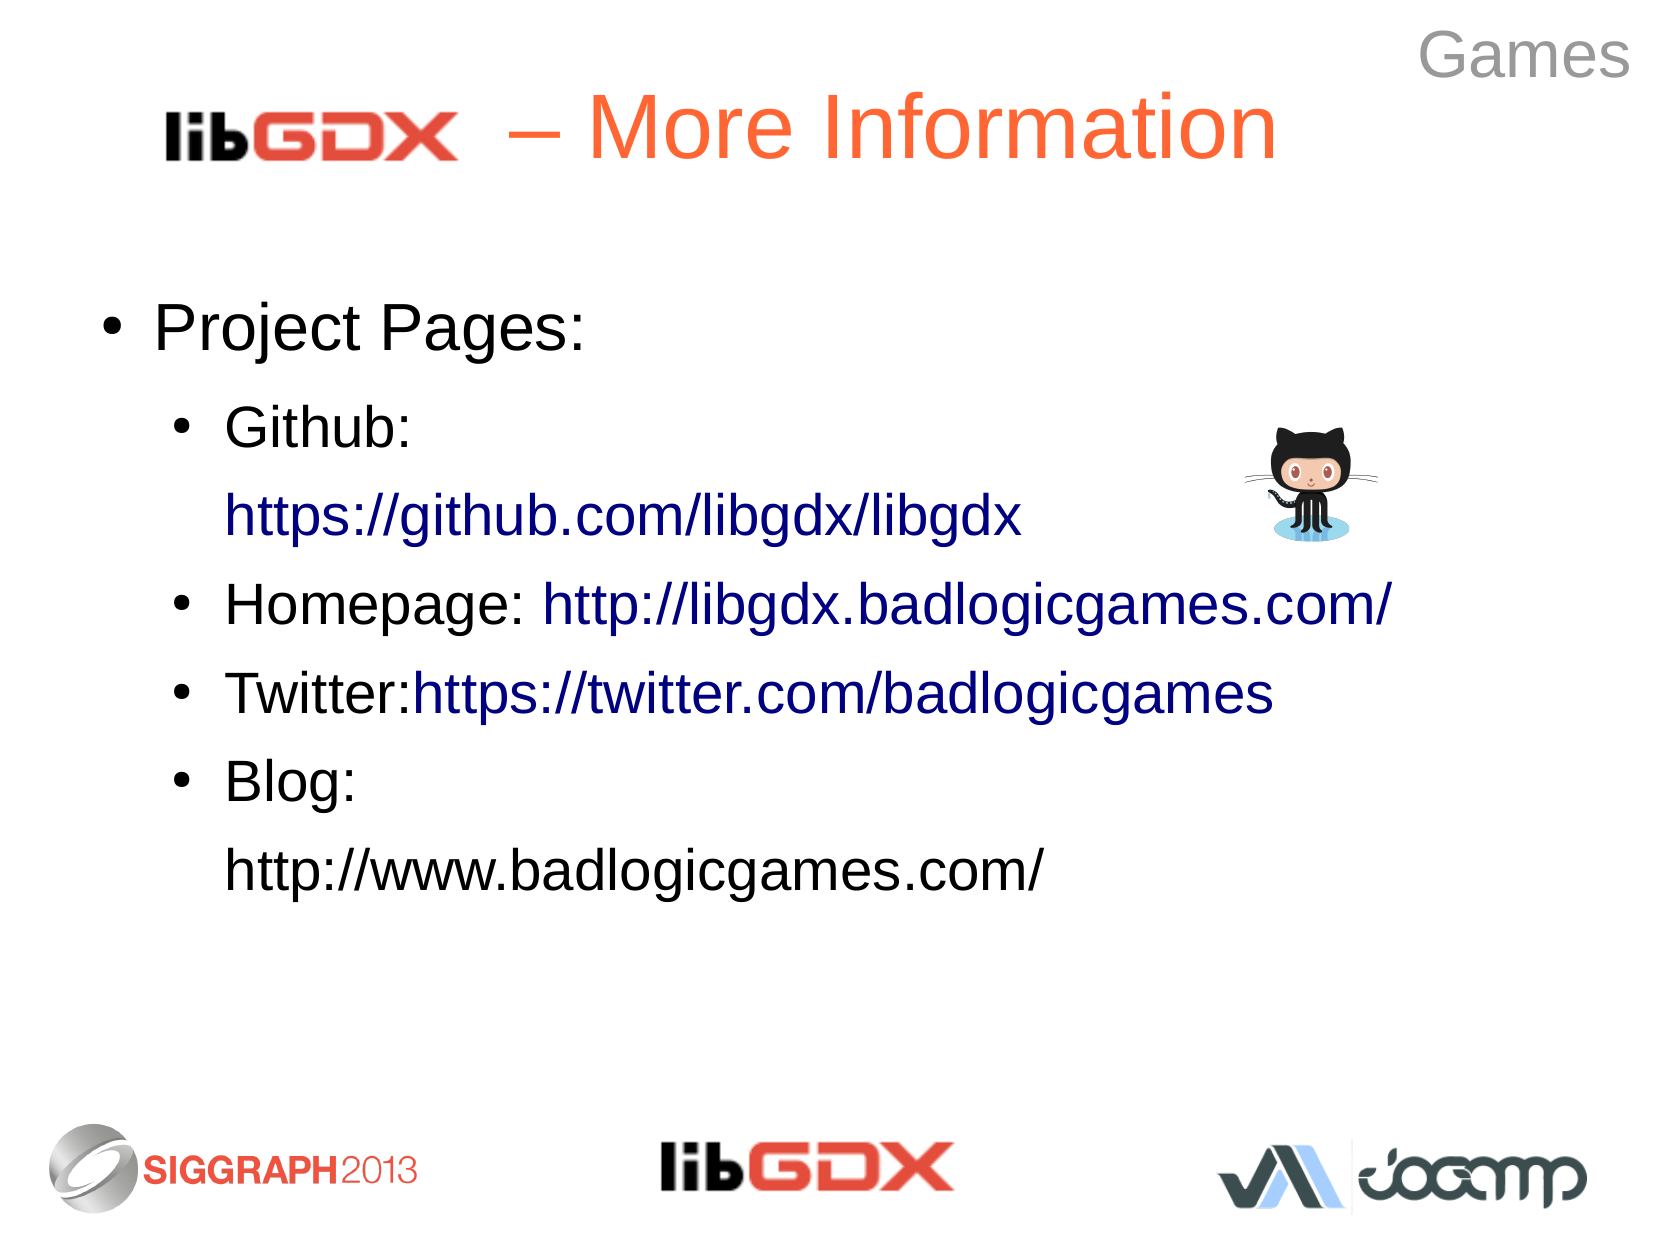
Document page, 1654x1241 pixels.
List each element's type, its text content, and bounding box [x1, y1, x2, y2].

picture [1215, 1139, 1587, 1215]
picture [146, 79, 480, 195]
picture [45, 1122, 421, 1215]
text_box – More Information [495, 75, 1295, 178]
picture [641, 1109, 976, 1225]
picture [1240, 425, 1383, 544]
text_box Games [1402, 9, 1648, 115]
list Project Pages: Github: https://github.com/libgdx/libgdx Homepage: http://libgdx.badlogicgames.com/ Twitter:https://twitter.com/badlogicgames Blog: http://www.badlogicgames.com/ [82, 290, 1571, 1109]
